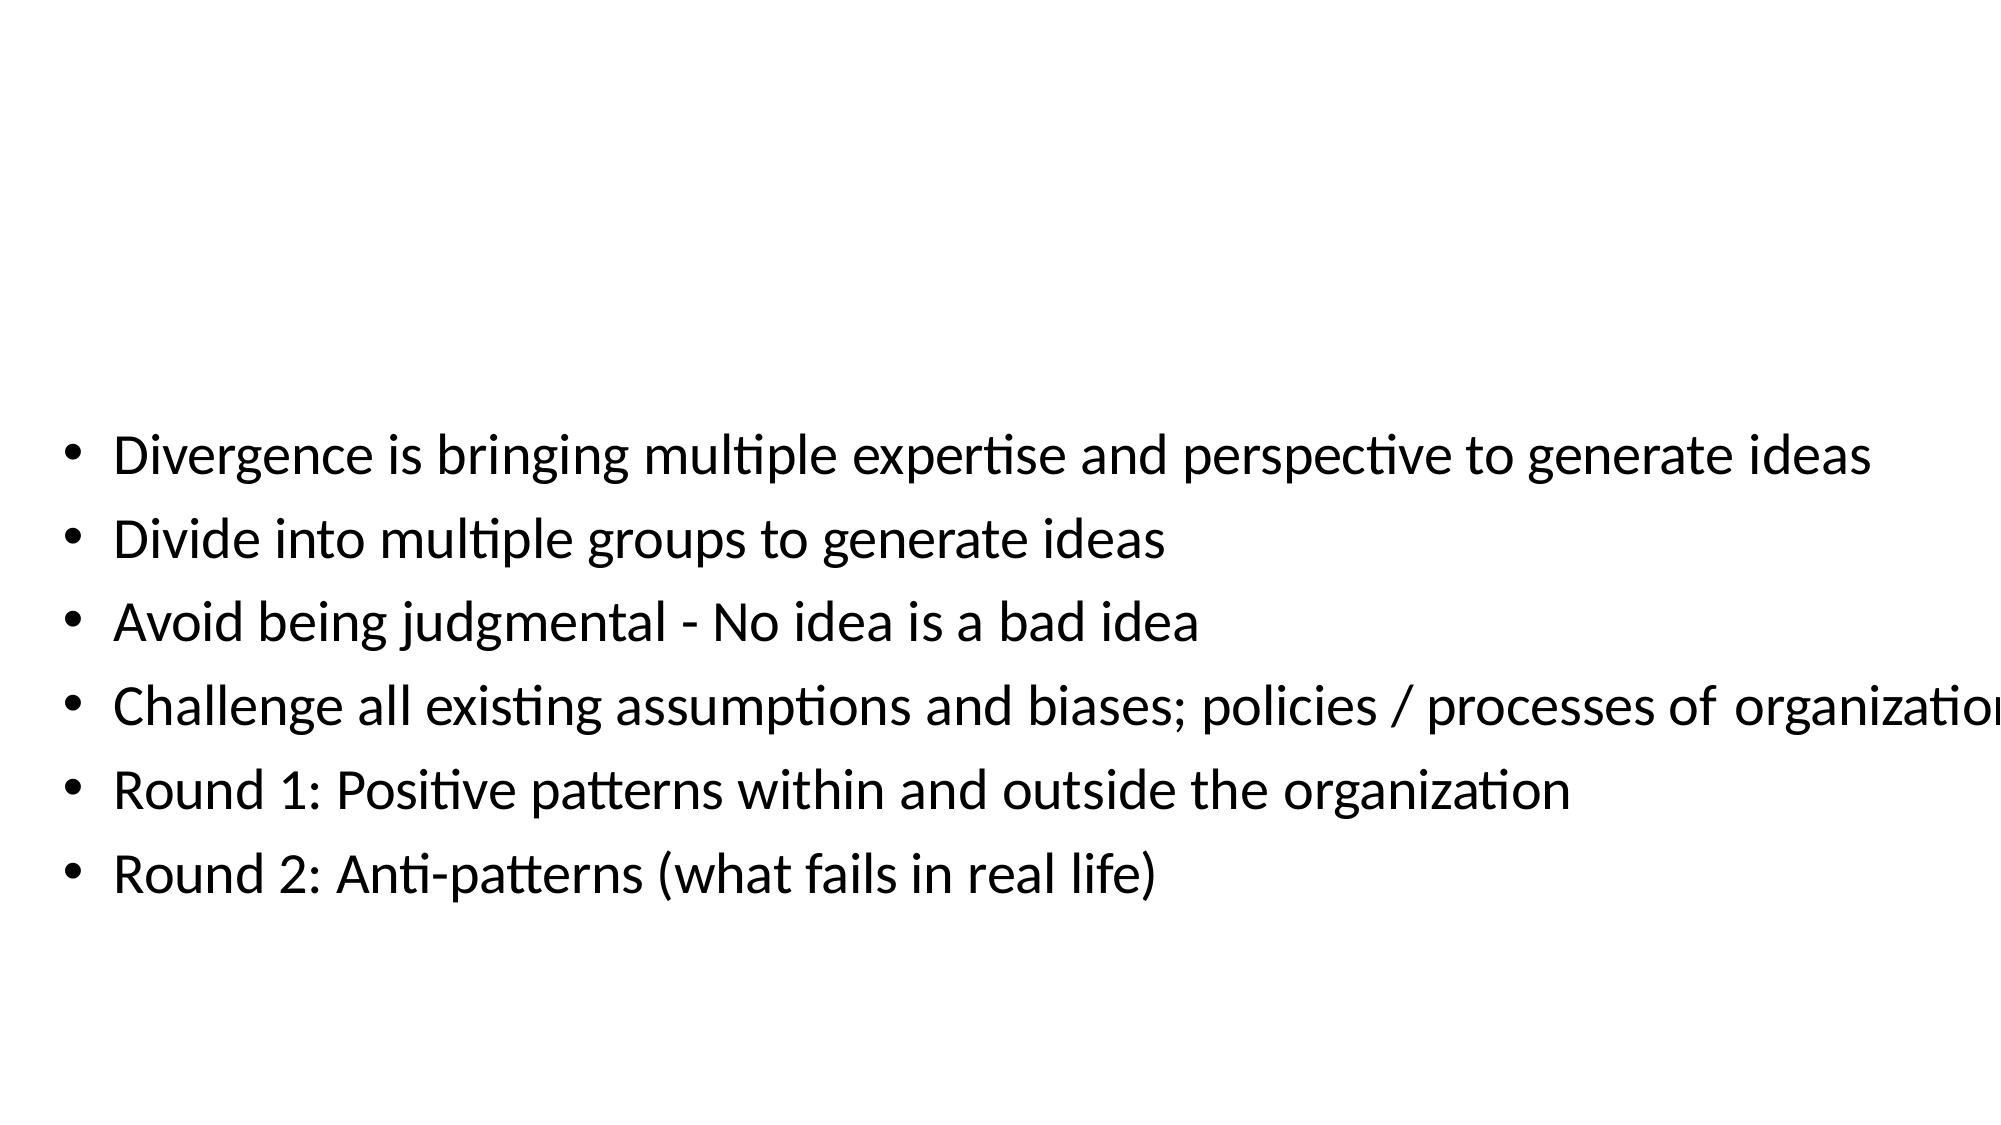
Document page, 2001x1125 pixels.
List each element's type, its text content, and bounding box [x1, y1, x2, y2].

list Divergence is bringing multiple expertise and perspective to generate ideas Divide into multiple groups to generate ideas Avoid being judgmental - No idea is a bad idea Challenge all existing assumptions and biases; policies / processes of organization Round 1: Positive patterns within and outside the organization Round 2: Anti-patterns (what fails in real life) [15, 399, 2000, 915]
